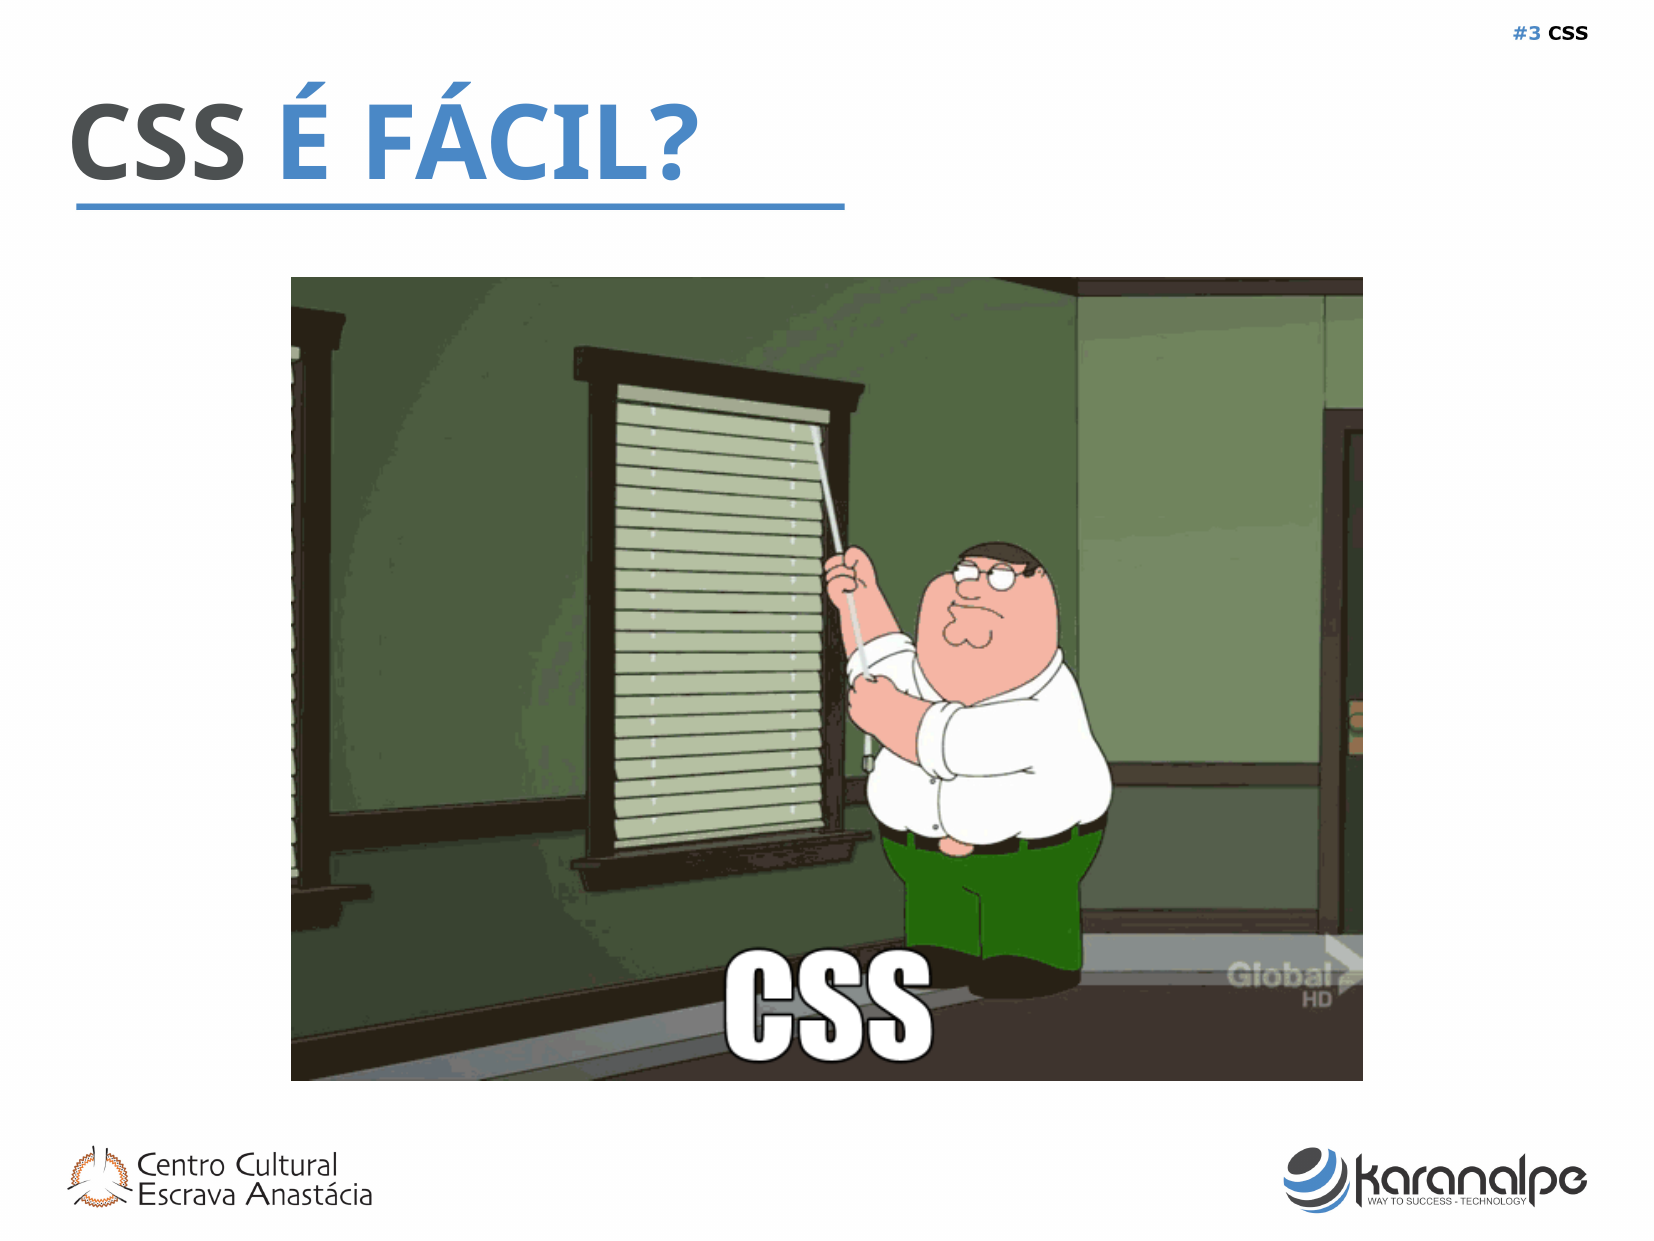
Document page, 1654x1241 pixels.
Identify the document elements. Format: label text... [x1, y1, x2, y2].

picture [0, 0, 1654, 1241]
title CSS É FÁCIL? [66, 35, 1555, 243]
